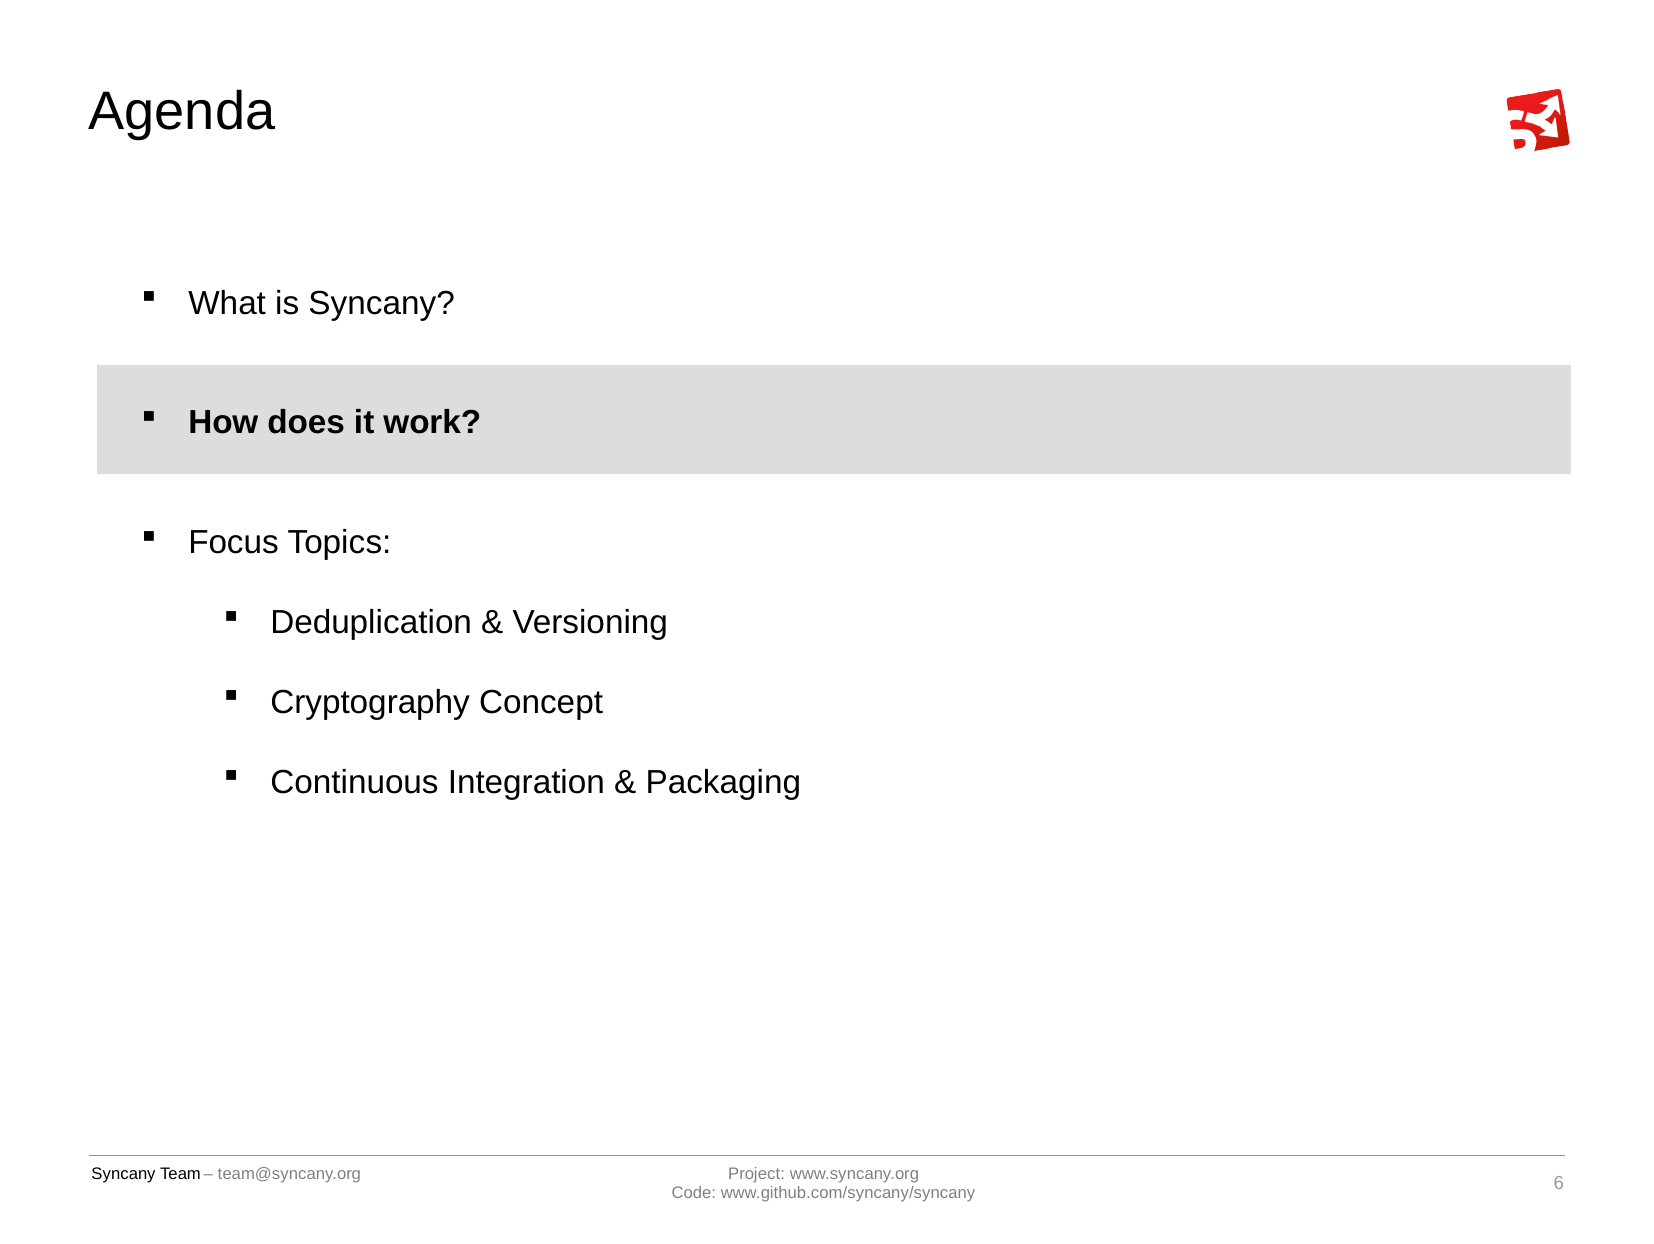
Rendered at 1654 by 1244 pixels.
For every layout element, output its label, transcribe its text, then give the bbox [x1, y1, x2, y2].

text_box [97, 364, 124, 475]
text_box <number> [1476, 1167, 1565, 1193]
text_box [1563, 364, 1571, 475]
title Agenda [88, 82, 1343, 207]
text_box What is Syncany? How does it work? Focus Topics: Deduplication & Versioning Cryptography Concept Continuous Integration & Packaging [124, 272, 1563, 1048]
picture [1504, 86, 1572, 155]
